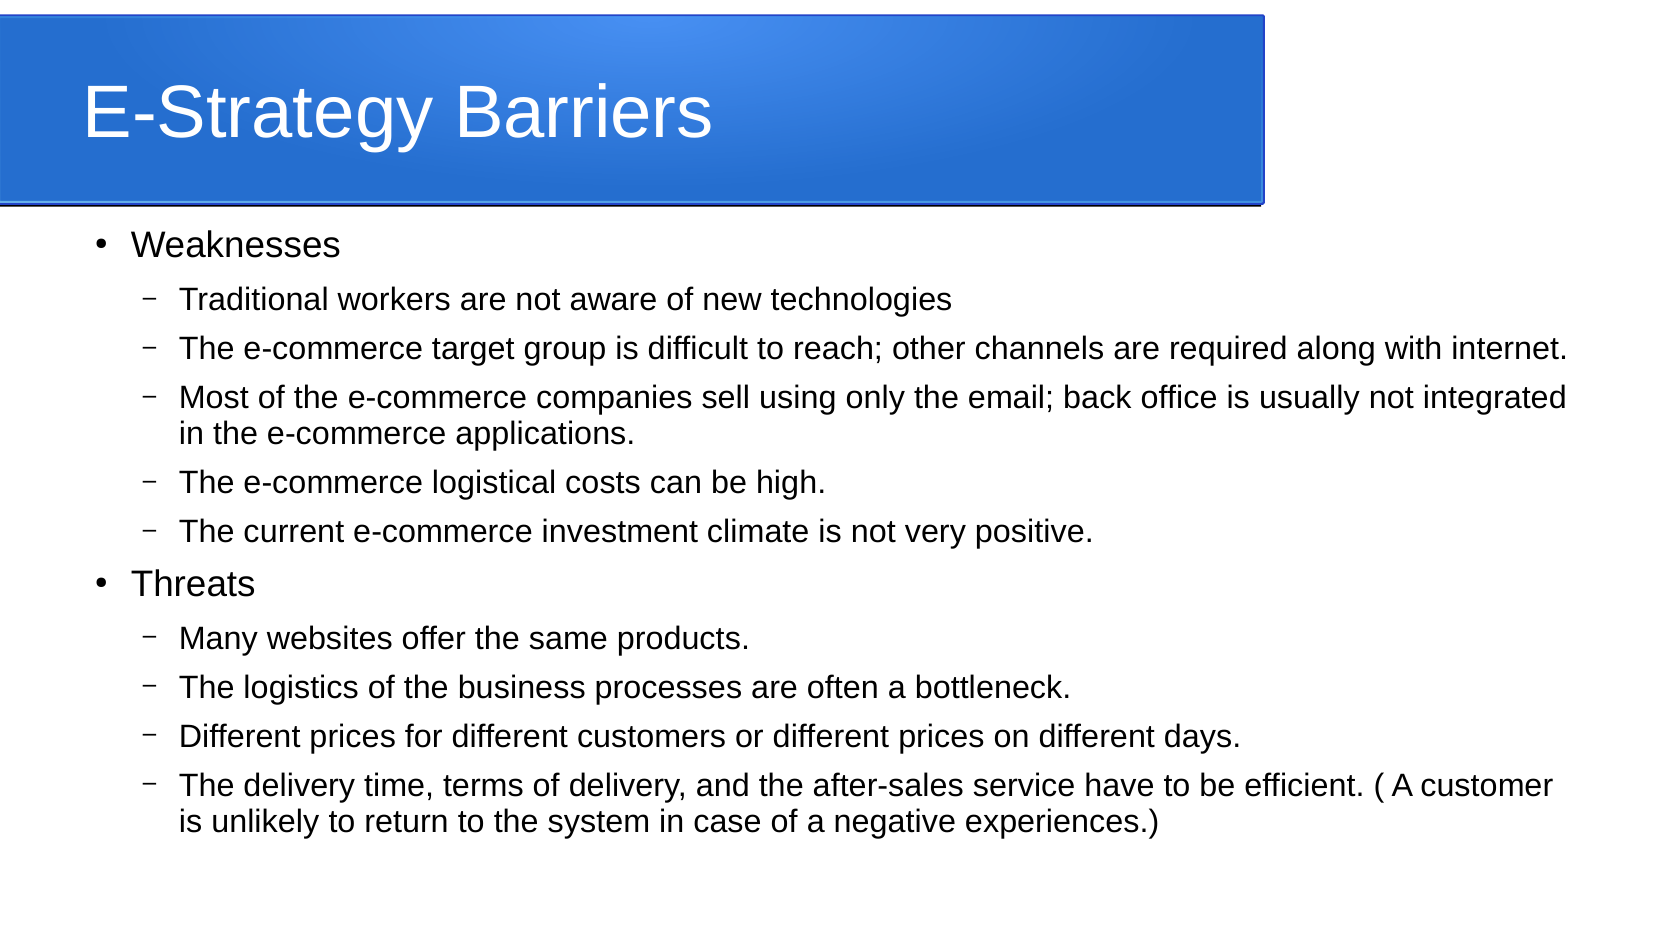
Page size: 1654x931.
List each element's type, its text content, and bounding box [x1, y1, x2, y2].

list Weaknesses Traditional workers are not aware of new technologies The e-commerce target group is difficult to reach; other channels are required along with internet. Most of the e-commerce companies sell using only the email; back office is usually not integrated in the e-commerce applications. The e-commerce logistical costs can be high. The current e-commerce investment climate is not very positive. Threats Many websites offer the same products. The logistics of the business processes are often a bottleneck. Different prices for different customers or different prices on different days. The delivery time, terms of delivery, and the after-sales service have to be efficient. ( A customer is unlikely to return to the system in case of a negative experiences.) [82, 224, 1571, 856]
title E-Strategy Barriers [82, 35, 1235, 189]
